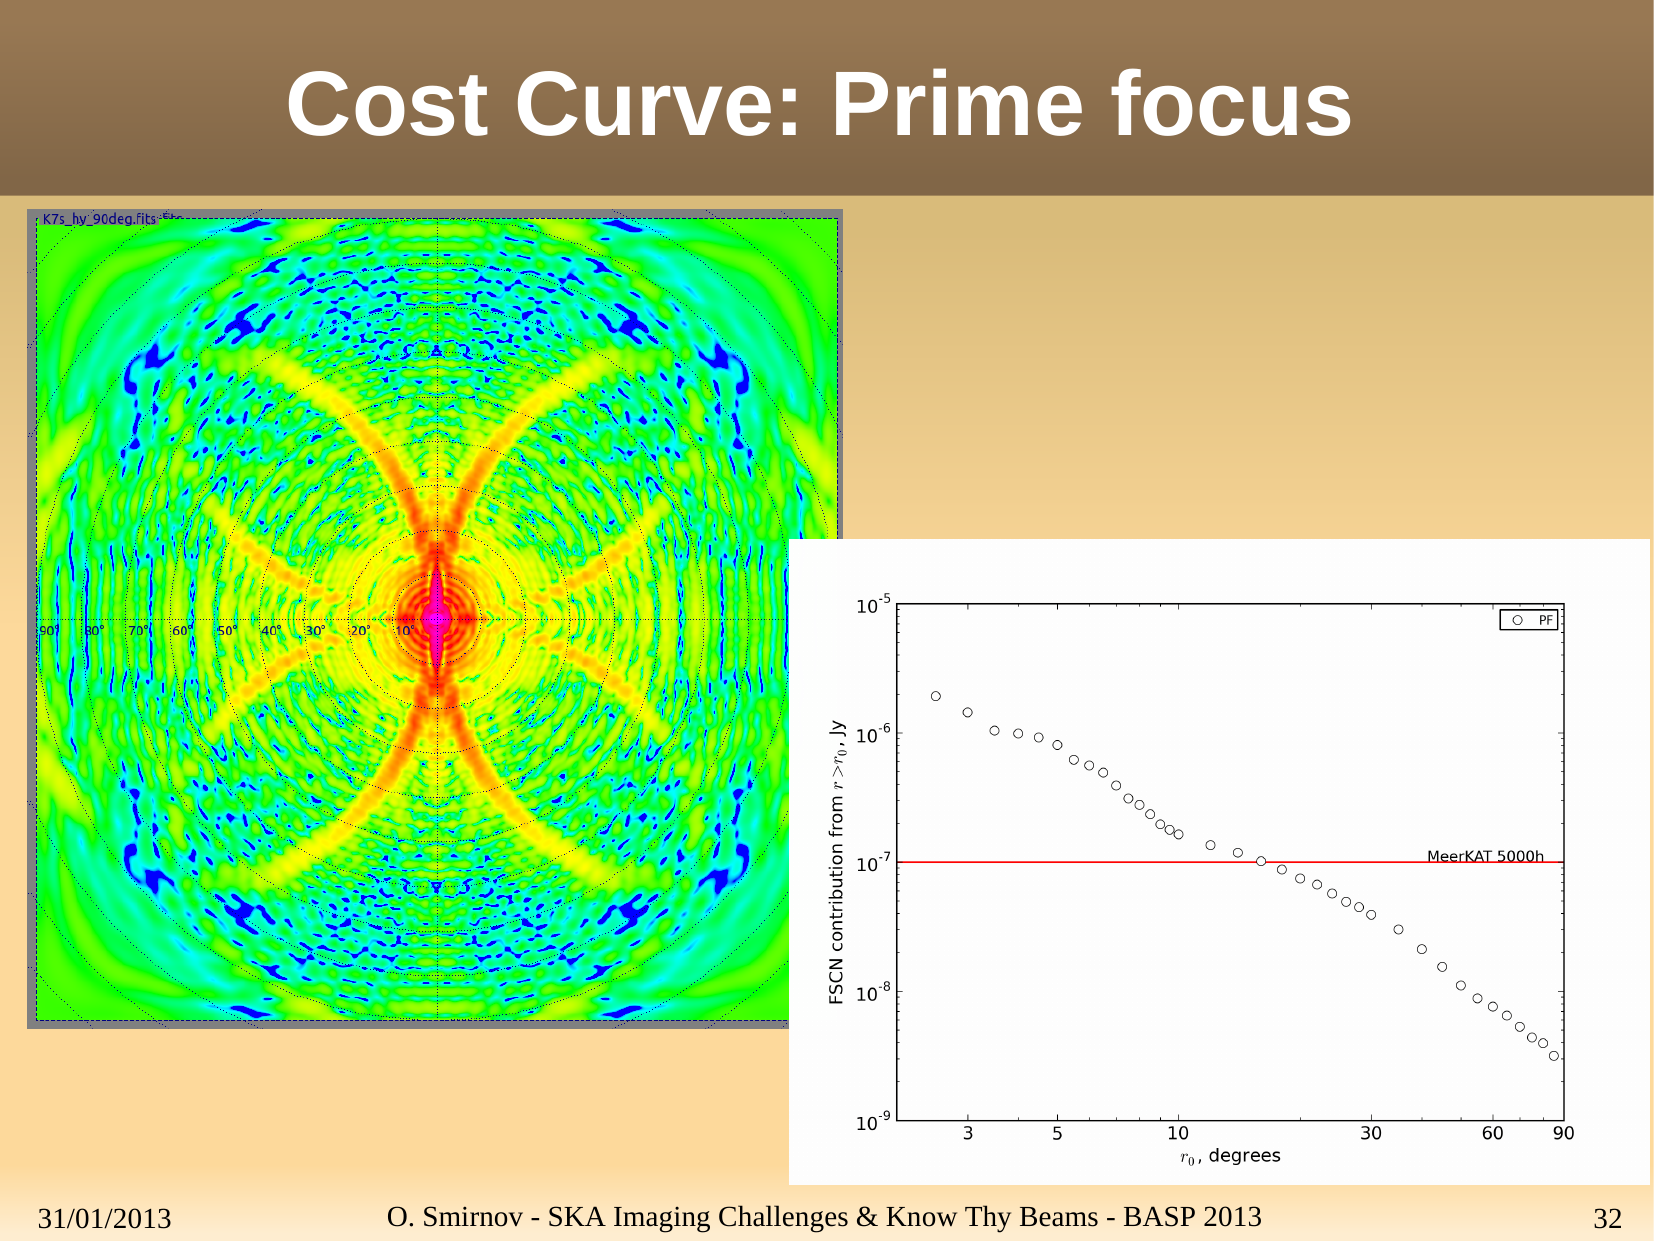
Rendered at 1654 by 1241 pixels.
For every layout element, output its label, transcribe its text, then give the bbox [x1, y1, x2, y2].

title Cost Curve: Prime focus [76, 0, 1565, 208]
picture [0, 0, 1654, 1241]
